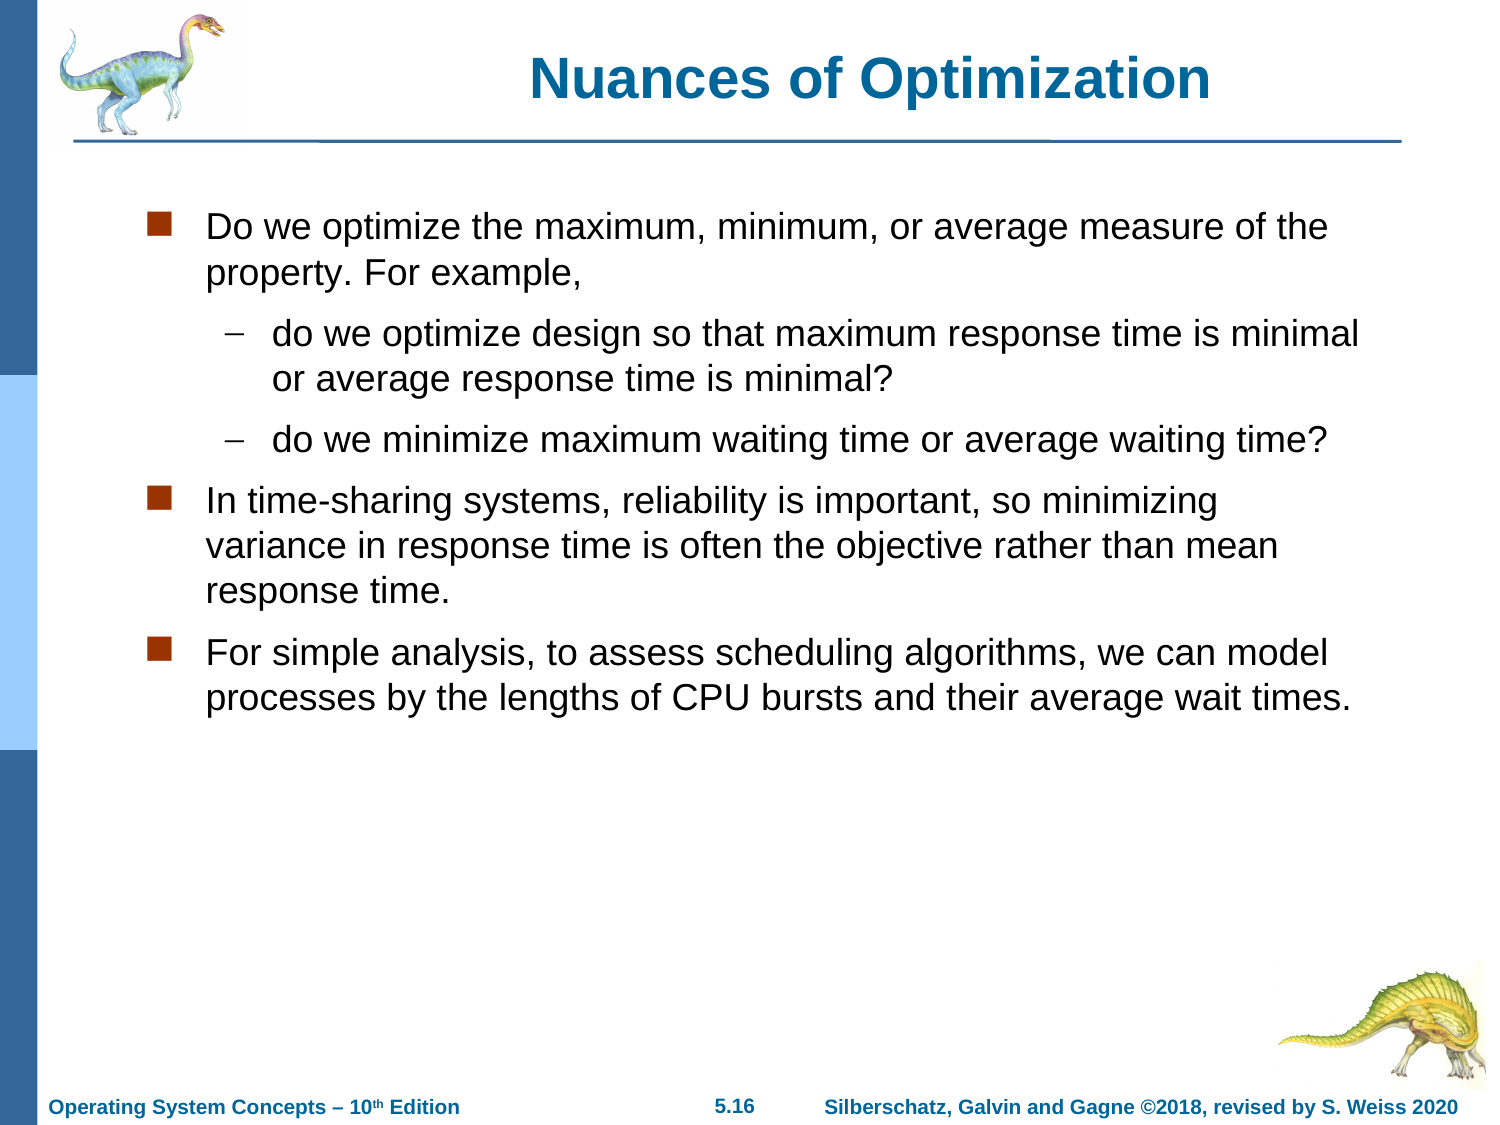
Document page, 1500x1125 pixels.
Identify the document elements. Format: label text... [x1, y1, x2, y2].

picture [1141, 1099, 1149, 1104]
text_box Nuances of Optimization [254, 22, 1488, 118]
text_box Do we optimize the maximum, minimum, or average measure of the property. For example, do we optimize design so that maximum response time is minimal or average response time is minimal? do we minimize maximum waiting time or average waiting time? In time-sharing systems, reliability is important, so minimizing variance in response time is often the objective rather than mean response time. For simple analysis, to assess scheduling algorithms, we can model processes by the lengths of CPU bursts and their average wait times. [135, 194, 1381, 931]
picture [46, 0, 243, 149]
picture [1275, 959, 1486, 1090]
